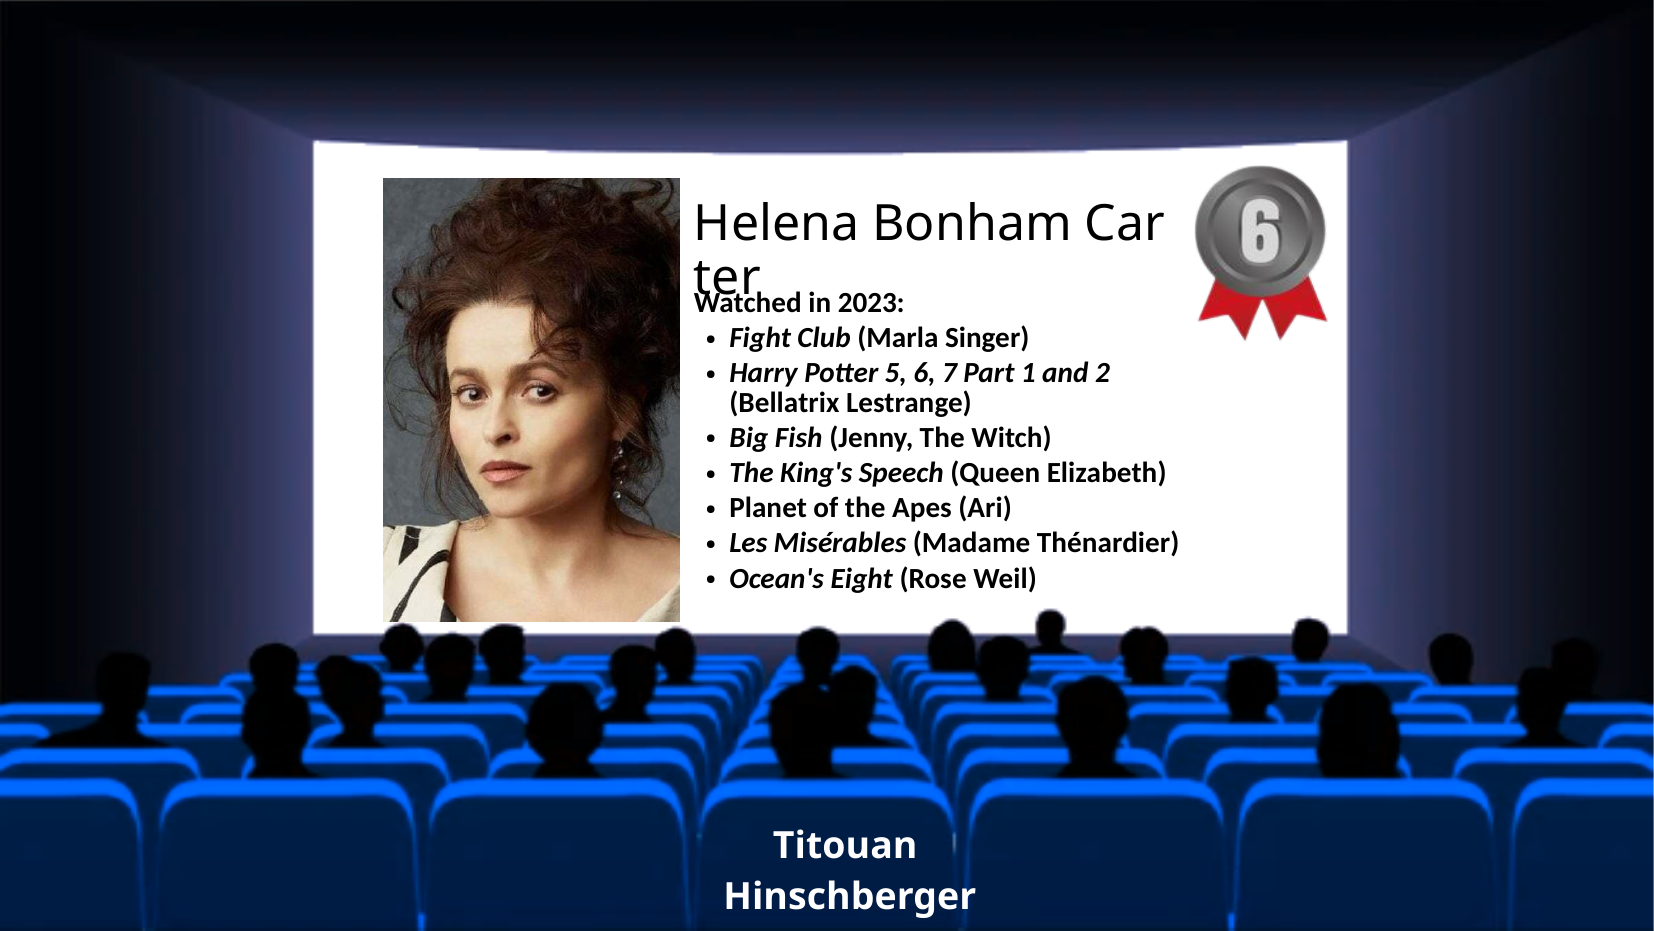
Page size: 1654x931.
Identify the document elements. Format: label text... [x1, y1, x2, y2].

text_box Helena Bonham Carter [680, 179, 1188, 265]
text_box Watched in 2023: Fight Club (Marla Singer) Harry Potter 5, 6, 7 Part 1 and 2 (Bellatrix Lestrange) Big Fish (Jenny, The Witch) The King's Speech (Queen Elizabeth) Planet of the Apes (Ari) Les Misérables (Madame Thénardier) Ocean's Eight (Rose Weil) [680, 265, 1347, 621]
picture [0, 0, 1654, 931]
